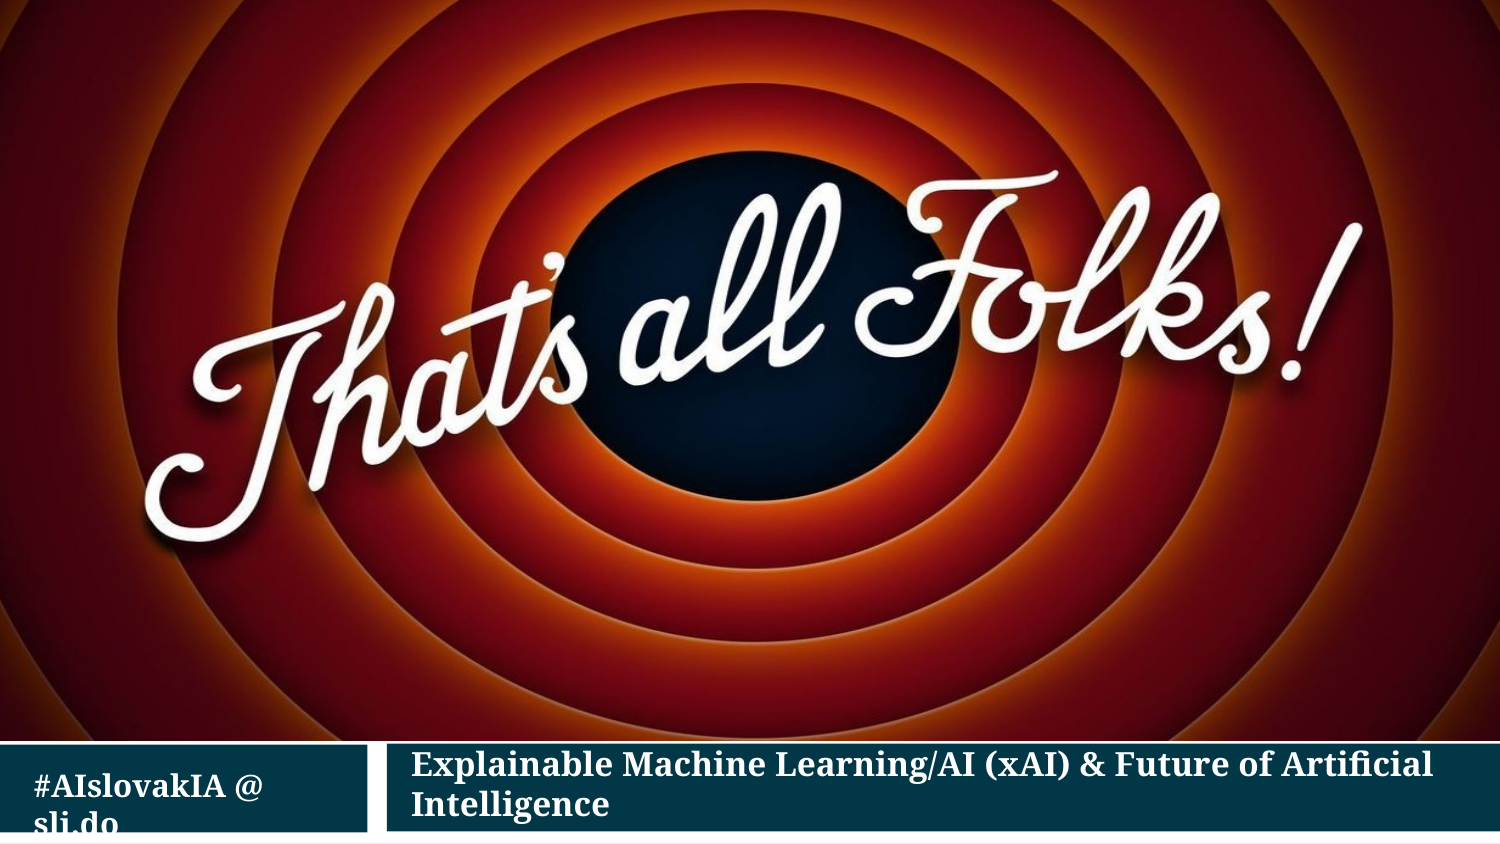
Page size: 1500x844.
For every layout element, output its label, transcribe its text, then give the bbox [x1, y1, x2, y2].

picture [0, 0, 1500, 741]
text_box #AIslovakIA @ sli.do [22, 760, 342, 815]
text_box Explainable Machine Learning/AI (xAI) & Future of Artificial Intelligence [400, 740, 1500, 826]
